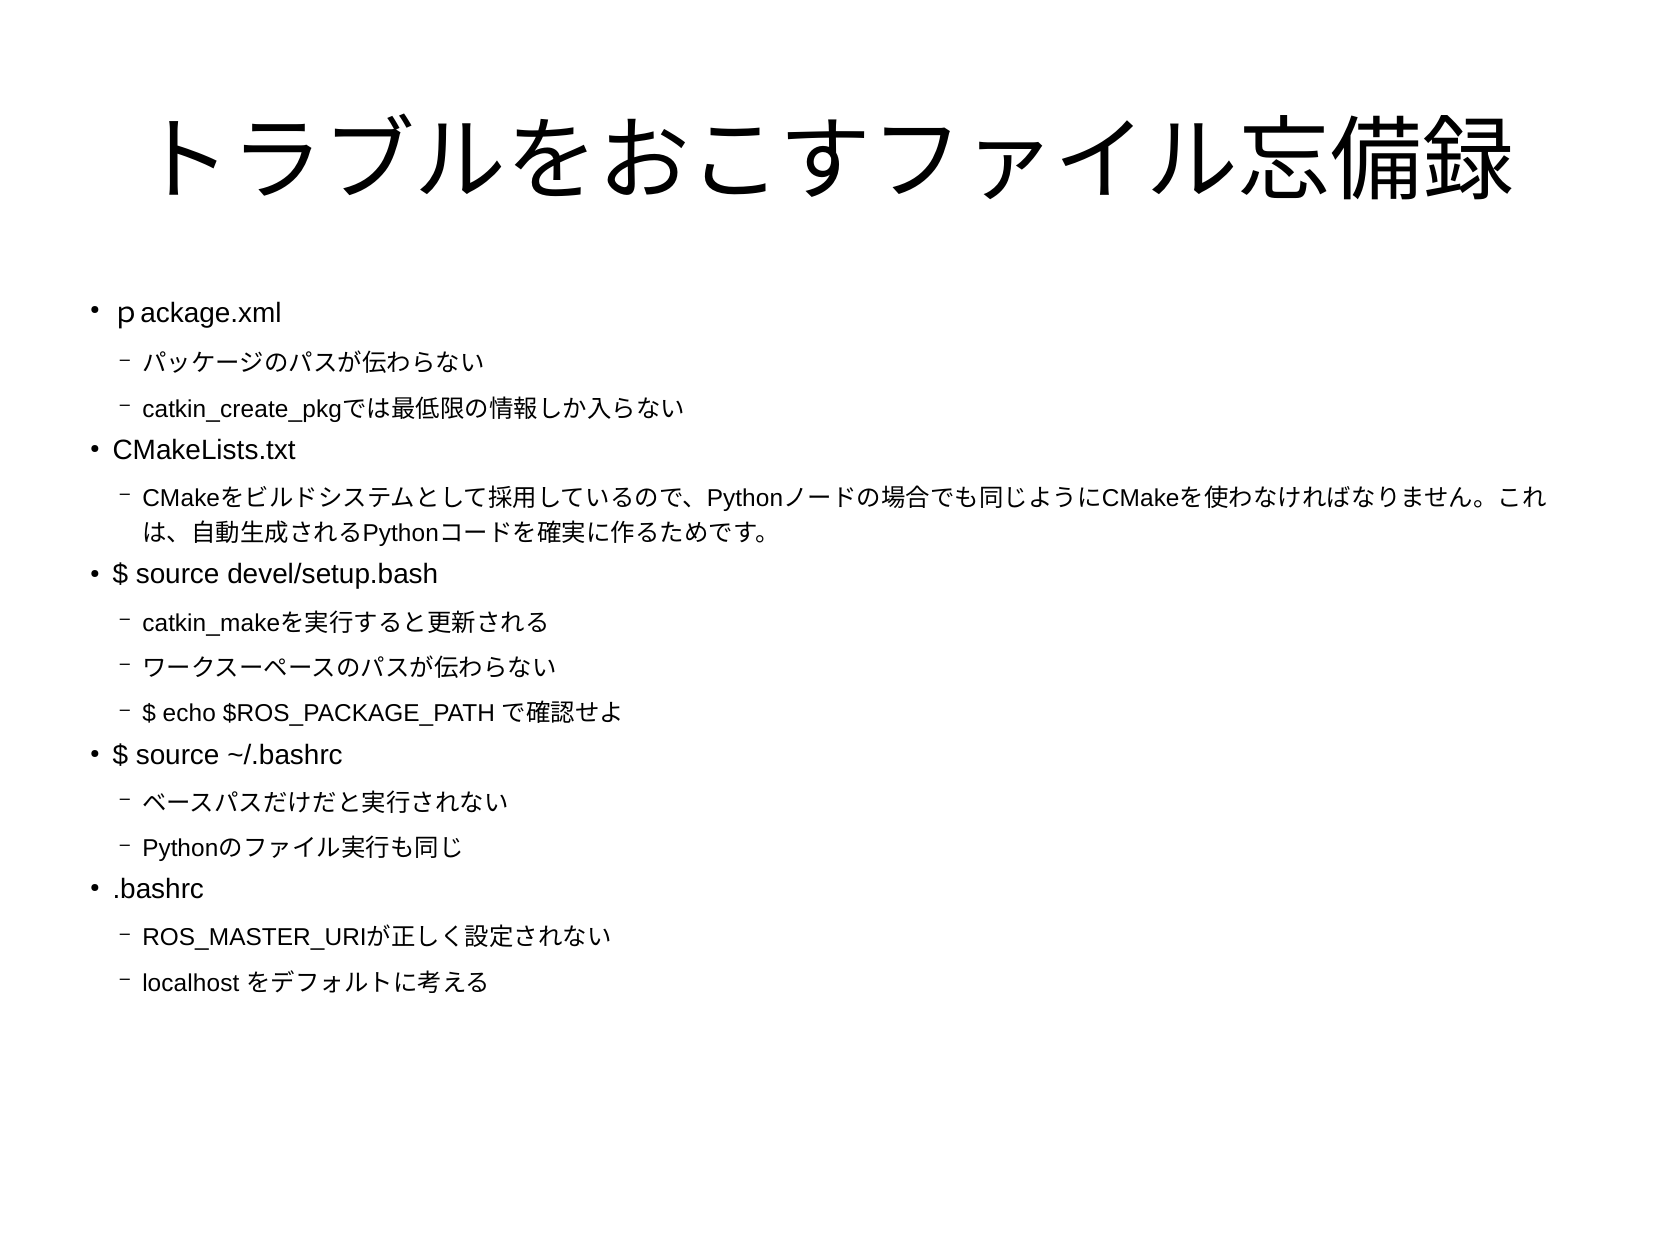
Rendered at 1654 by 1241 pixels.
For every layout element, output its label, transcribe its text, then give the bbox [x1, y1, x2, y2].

title トラブルをおこすファイル忘備録 [82, 49, 1571, 257]
list ｐackage.xml パッケージのパスが伝わらない catkin_create_pkgでは最低限の情報しか入らない CMakeLists.txt CMakeをビルドシステムとして採用しているので、Pythonノードの場合でも同じようにCMakeを使わなければなりません。これは、自動生成されるPythonコードを確実に作るためです。 $ source devel/setup.bash catkin_makeを実行すると更新される ワークスーペースのパスが伝わらない $ echo $ROS_PACKAGE_PATH で確認せよ $ source ~/.bashrc ベースパスだけだと実行されない Pythonのファイル実行も同じ .bashrc ROS_MASTER_URIが正しく設定されない localhost をデフォルトに考える [82, 290, 1571, 1010]
